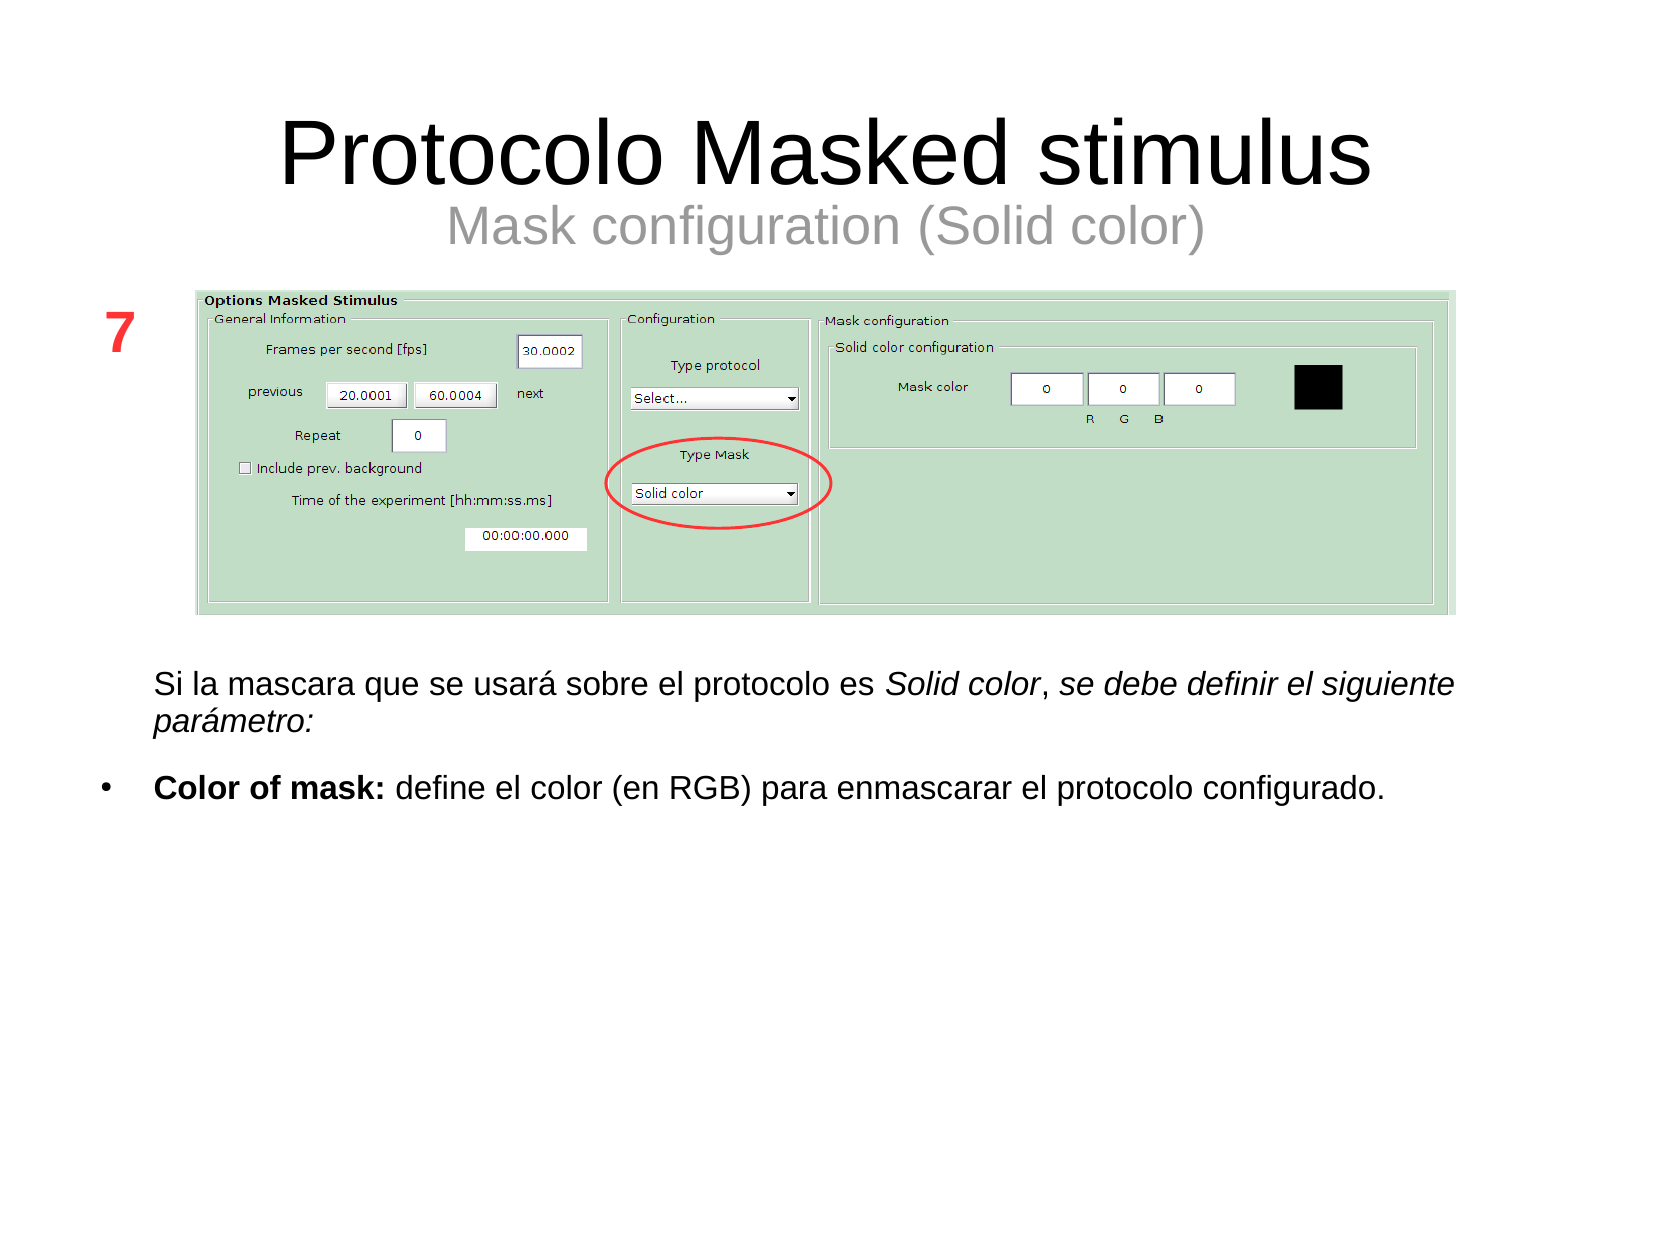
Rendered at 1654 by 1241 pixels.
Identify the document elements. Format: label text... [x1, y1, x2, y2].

title Protocolo Masked stimulus [82, 49, 1571, 195]
text_box 7 [90, 292, 151, 373]
title Mask configuration (Solid color) [82, 195, 1571, 257]
picture [195, 290, 1456, 616]
list Si la mascara que se usará sobre el protocolo es Solid color, se debe definir el siguiente parámetro: Color of mask: define el color (en RGB) para enmascarar el protocolo configurado. [82, 665, 1571, 1009]
